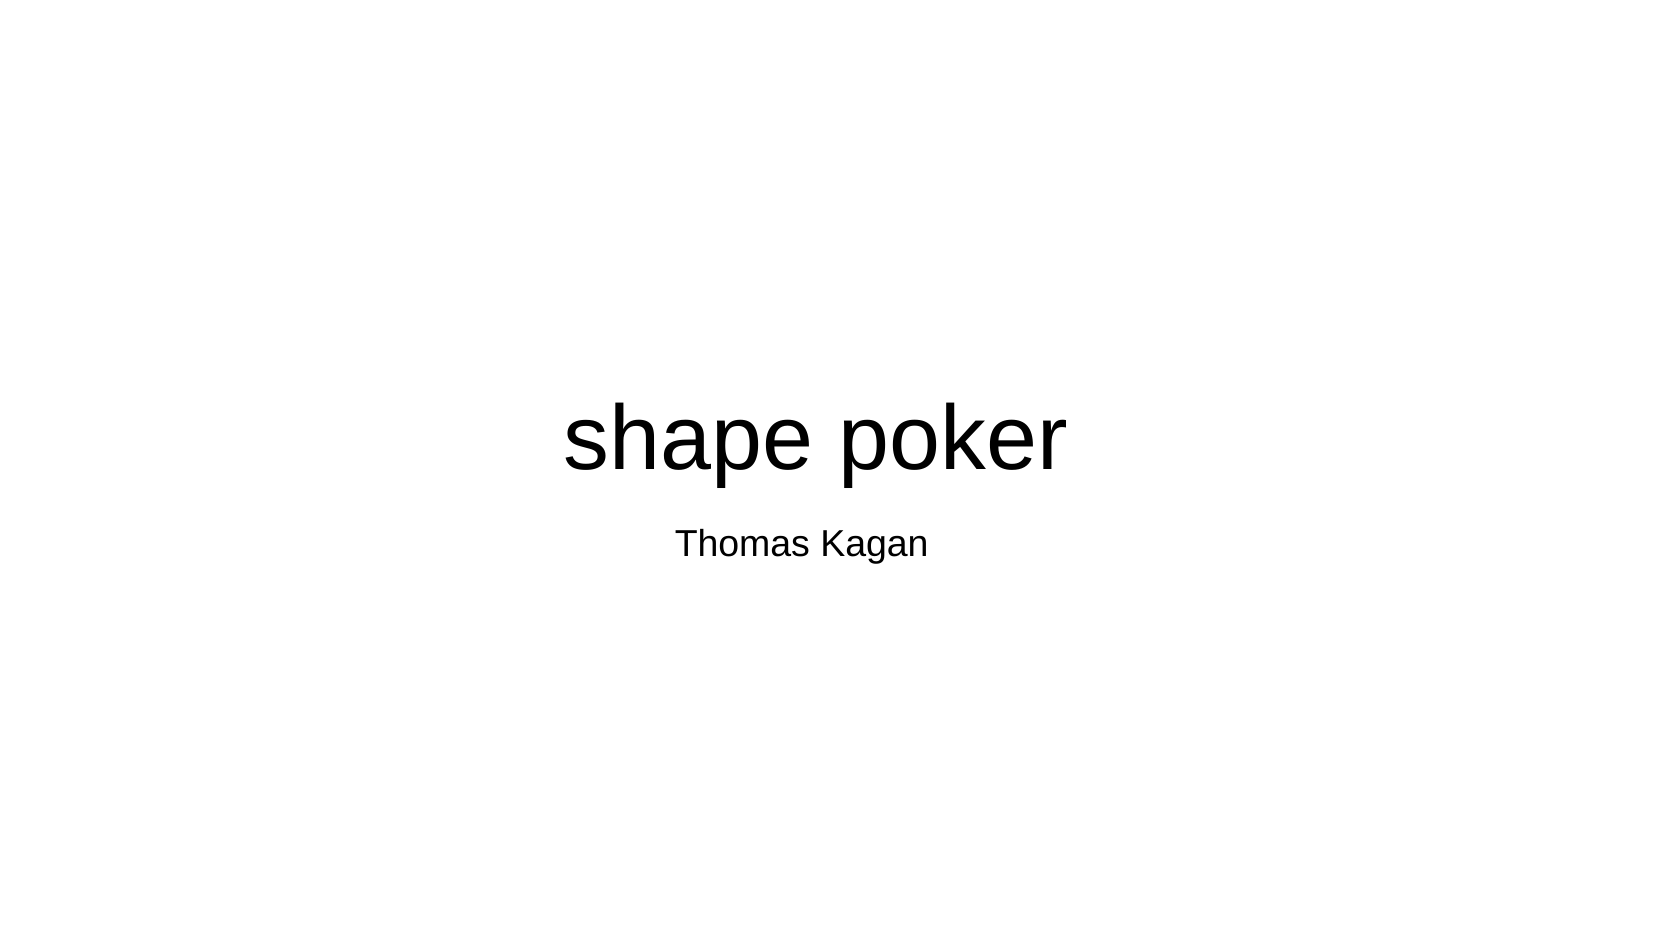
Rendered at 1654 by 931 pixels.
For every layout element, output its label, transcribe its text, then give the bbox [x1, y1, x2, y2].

title shape poker [71, 360, 1561, 516]
text_box Thomas Kagan [660, 515, 976, 573]
